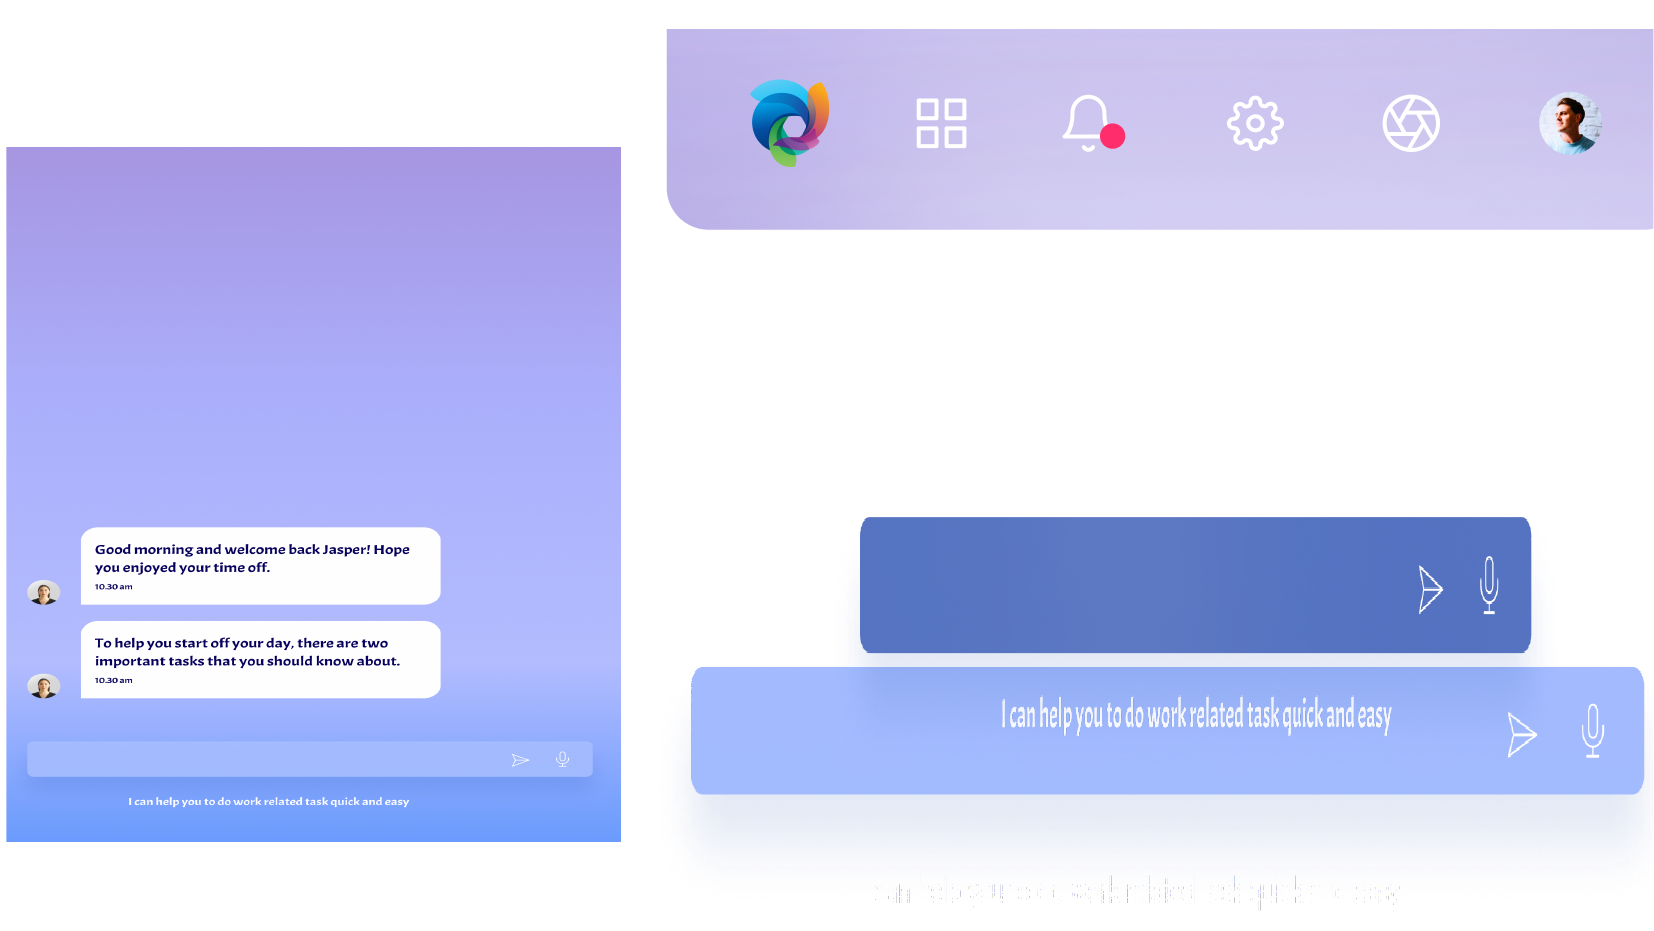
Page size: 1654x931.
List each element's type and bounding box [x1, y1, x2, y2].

picture [649, 501, 1654, 916]
picture [2, 147, 621, 842]
picture [665, 29, 1654, 230]
